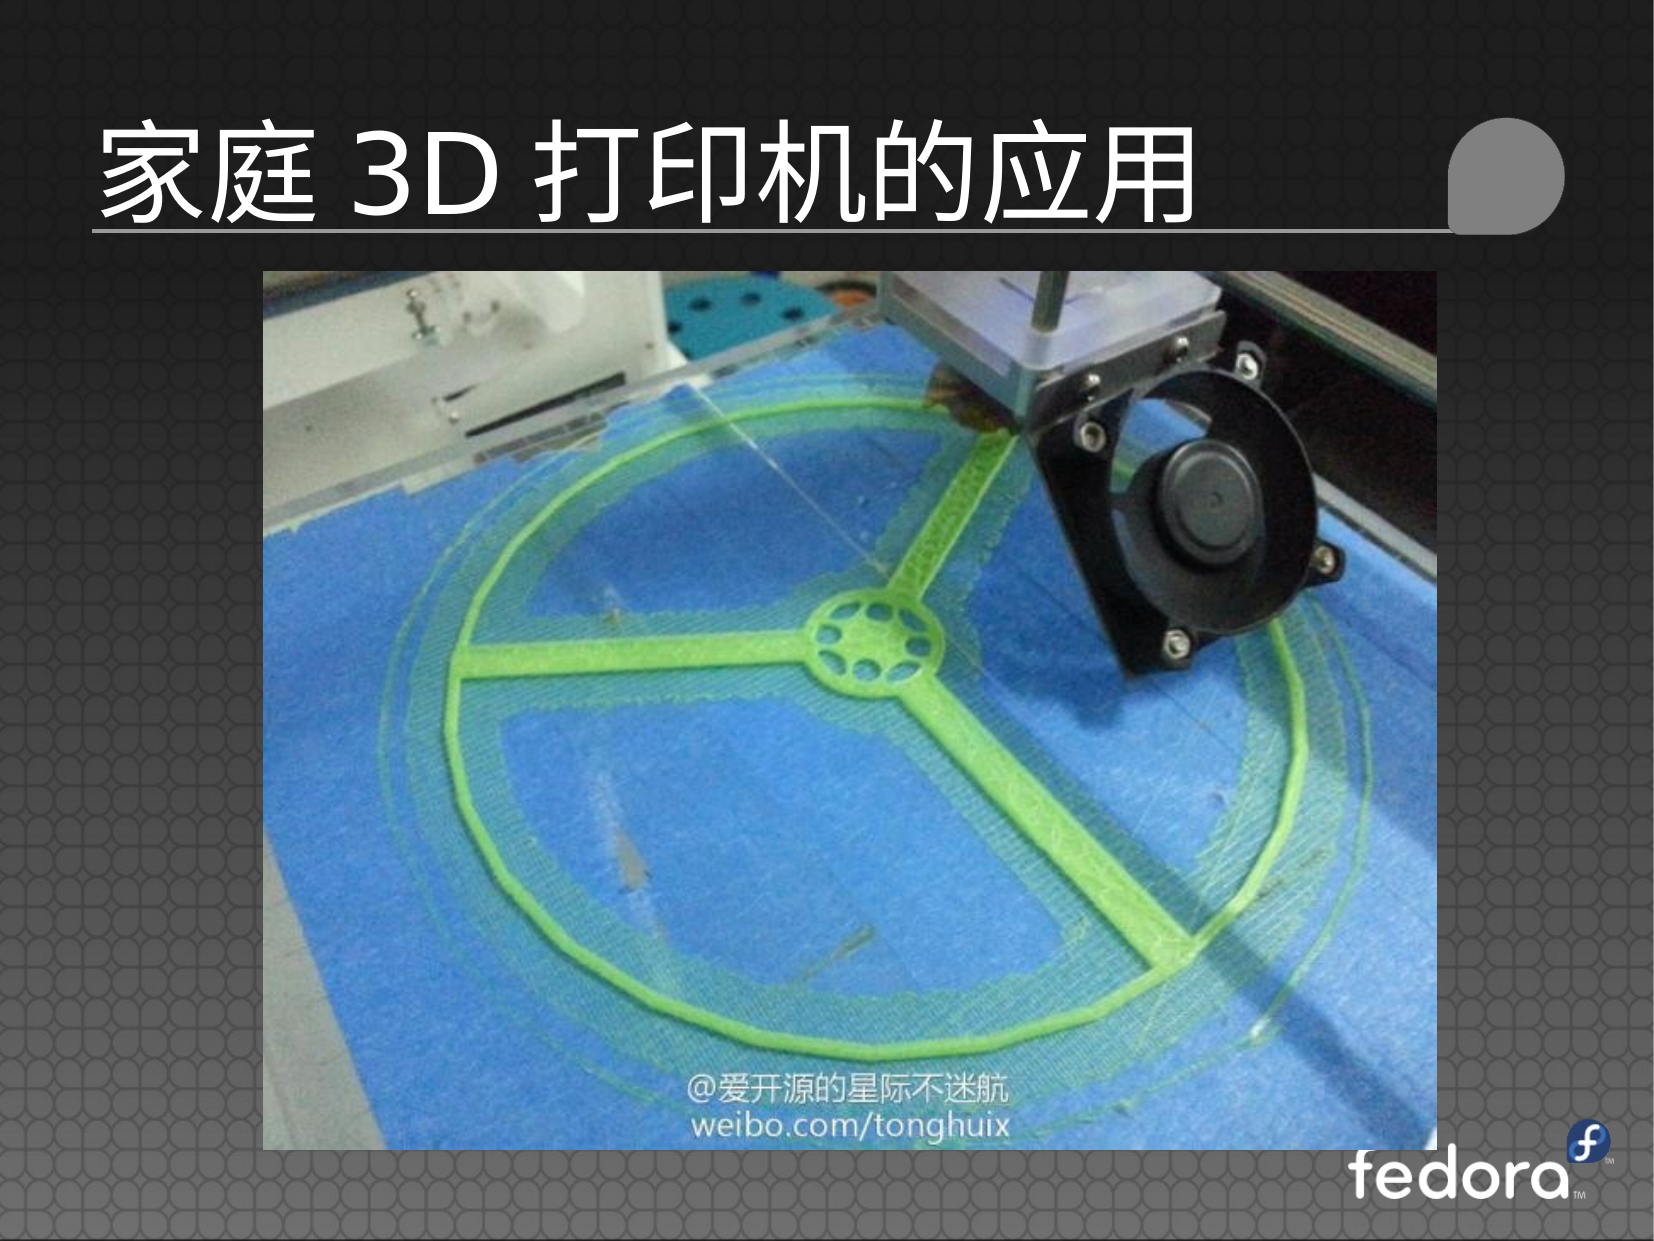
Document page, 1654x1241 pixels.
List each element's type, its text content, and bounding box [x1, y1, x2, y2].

picture [0, 0, 1654, 1241]
title 家庭3D打印机的应用 [94, 100, 1426, 251]
